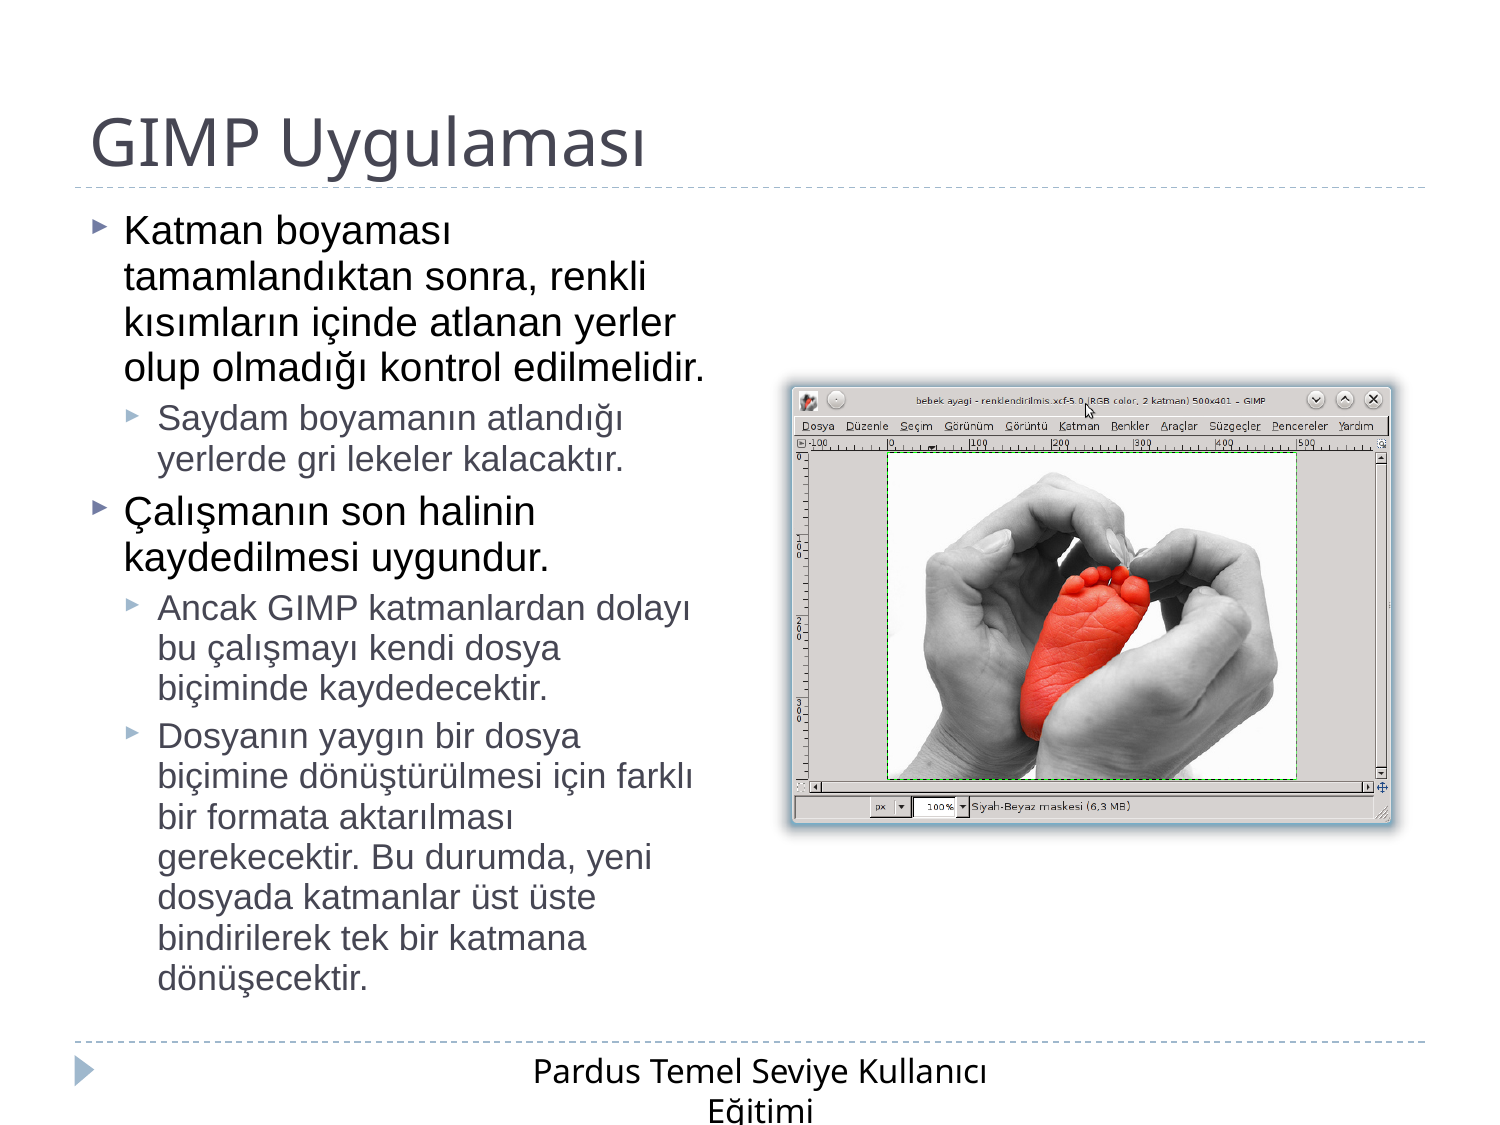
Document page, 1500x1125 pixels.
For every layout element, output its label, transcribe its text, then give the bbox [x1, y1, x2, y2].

list Katman boyaması tamamlandıktan sonra, renkli kısımların içinde atlanan yerler olup olmadığı kontrol edilmelidir. Saydam boyamanın atlandığı yerlerde gri lekeler kalacaktır. Çalışmanın son halinin kaydedilmesi uygundur. Ancak GIMP katmanlardan dolayı bu çalışmayı kendi dosya biçiminde kaydedecektir. Dosyanın yaygın bir dosya biçimine dönüştürülmesi için farklı bir formata aktarılması gerekecektir. Bu durumda, yeni dosyada katmanlar üst üste bindirilerek tek bir katmana dönüşecektir. [75, 200, 738, 1010]
picture [759, 354, 1423, 855]
title GIMP Uygulaması [75, 37, 1425, 188]
